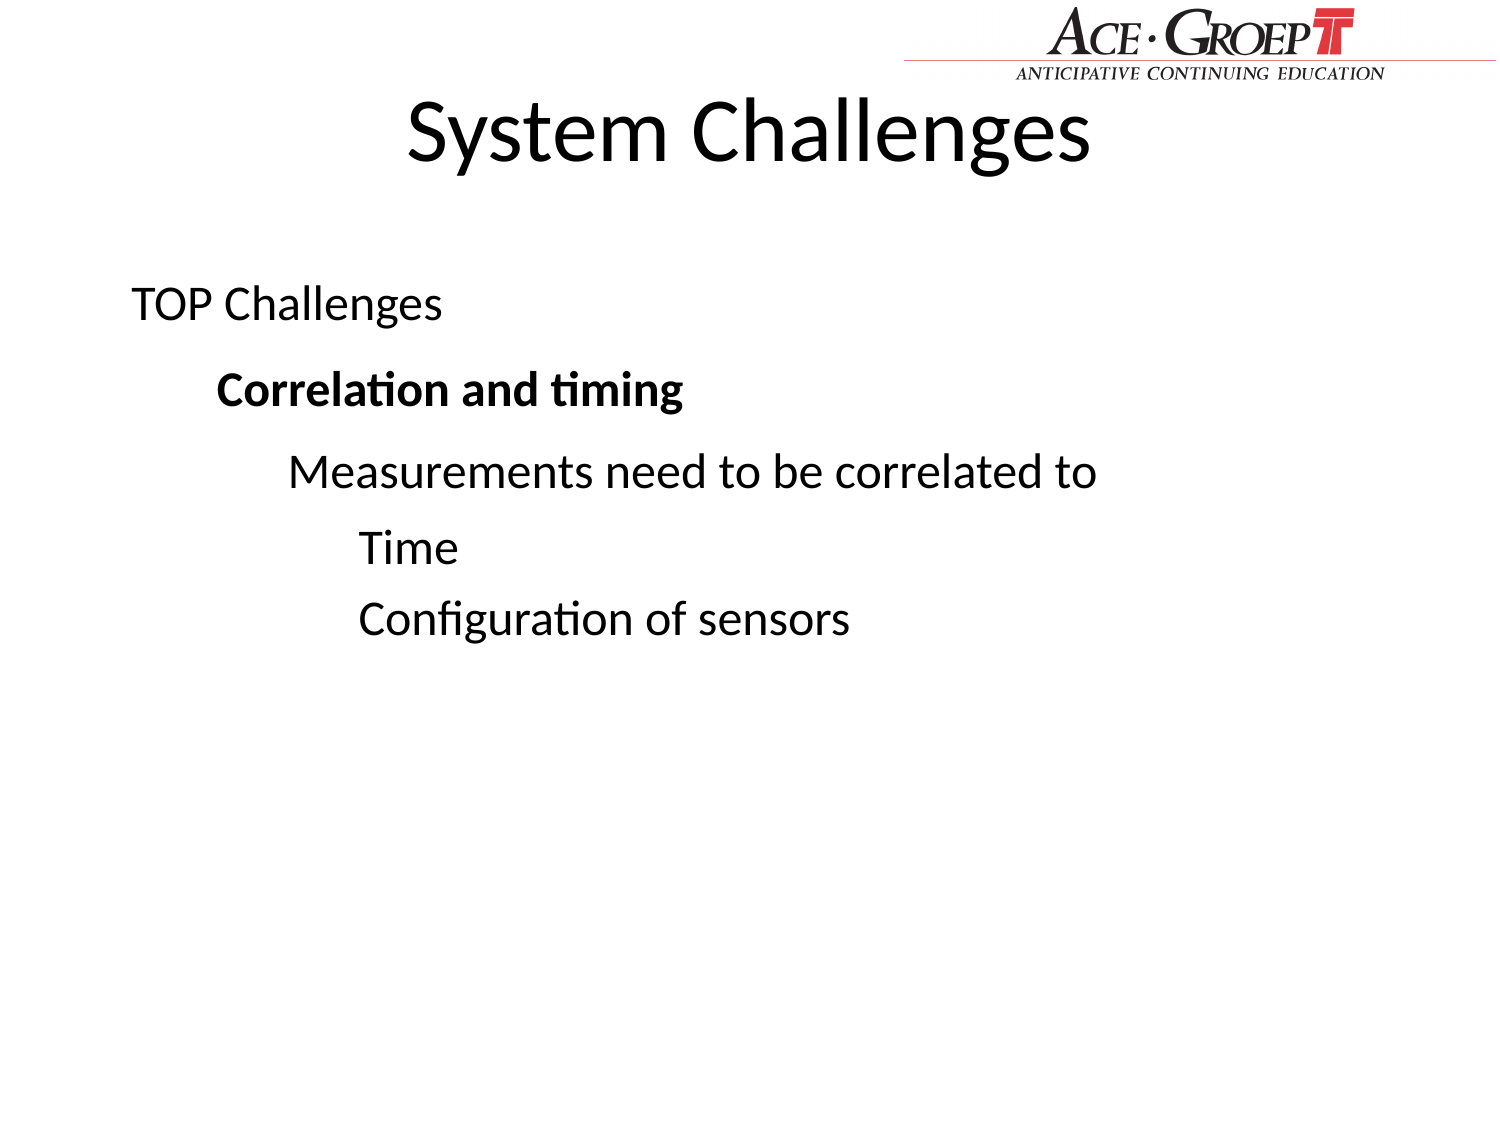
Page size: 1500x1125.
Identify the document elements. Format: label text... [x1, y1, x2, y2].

list TOP Challenges Correlation and timing Measurements need to be correlated to Time Configuration of sensors [60, 262, 1411, 1006]
picture [904, 7, 1496, 80]
title System Challenges [75, 45, 1425, 233]
